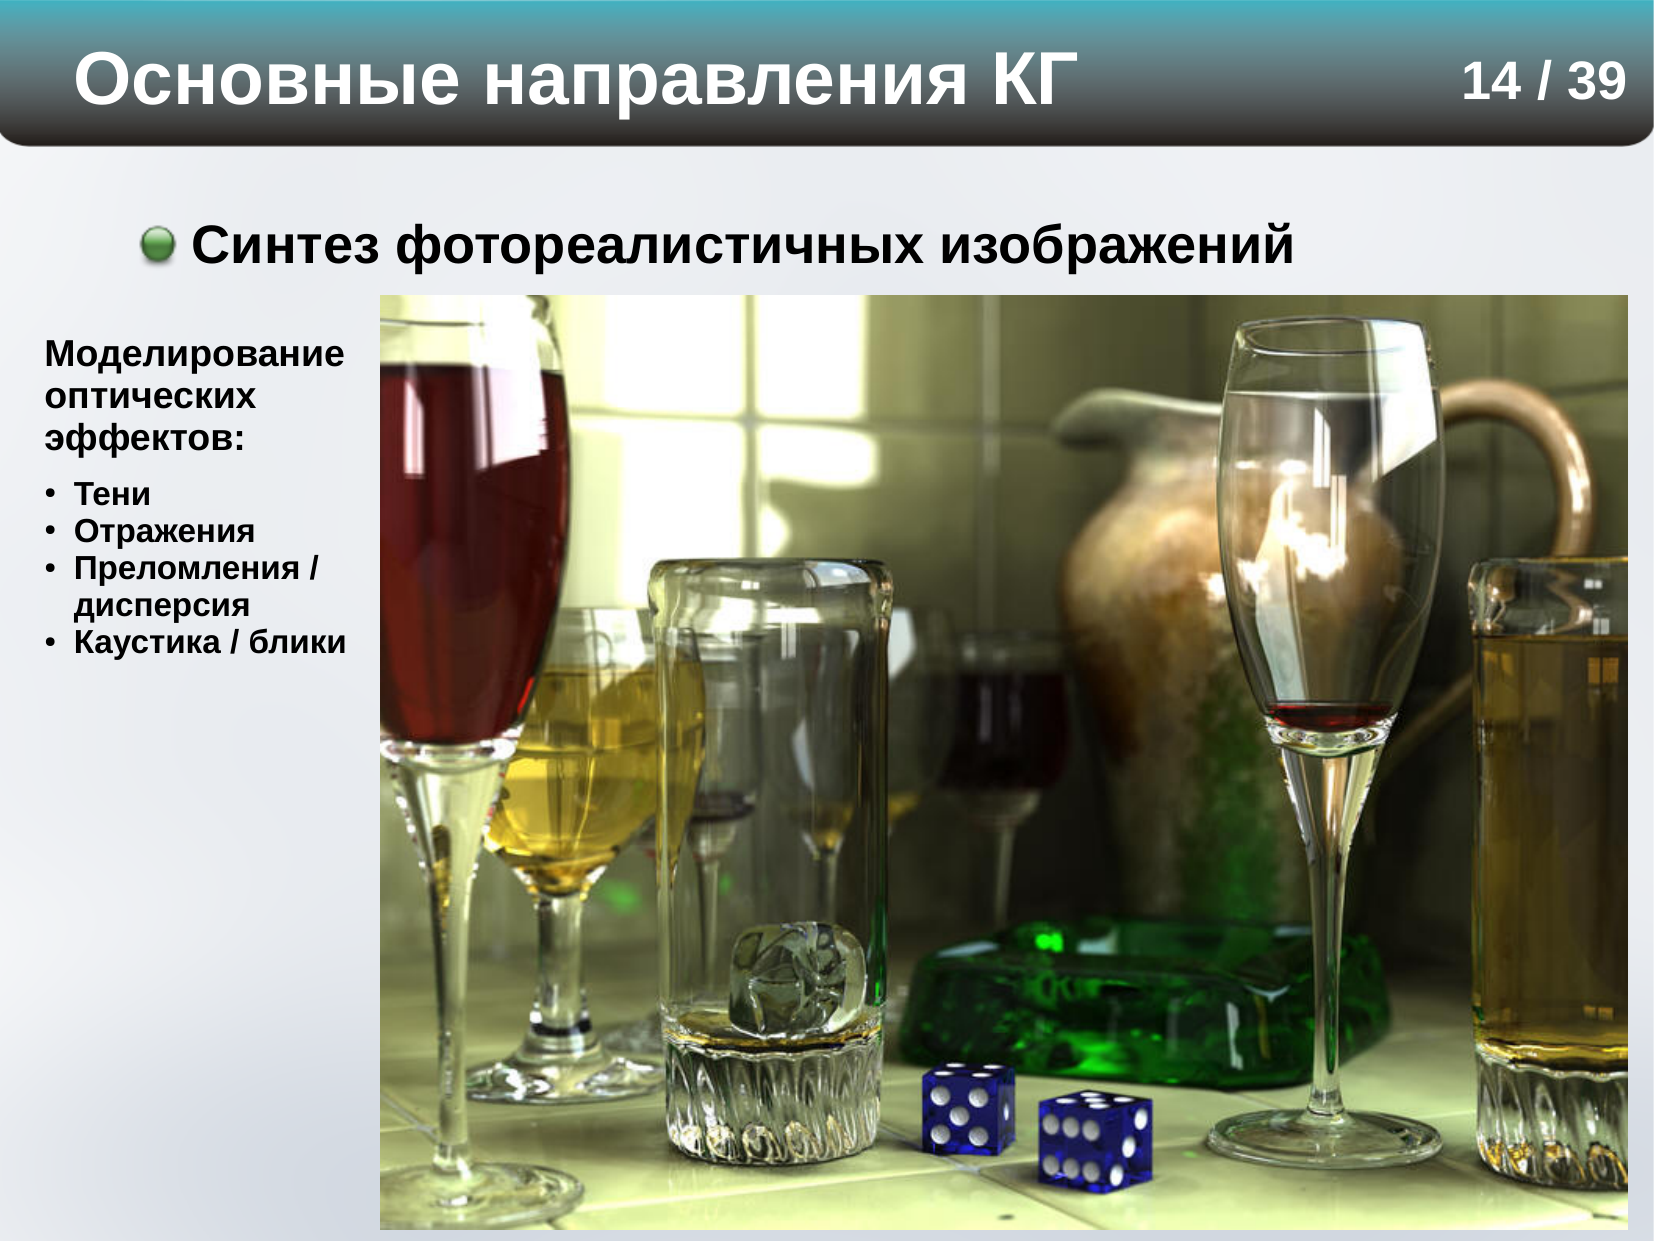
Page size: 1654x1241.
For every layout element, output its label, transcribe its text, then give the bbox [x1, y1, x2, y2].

text_box <номер> / 39 [1446, 42, 1654, 179]
text_box Моделирование оптических эффектов: Тени Отражения Преломления / дисперсия Каустика / блики [29, 324, 384, 669]
text_box Основные направления КГ [59, 29, 1329, 129]
picture [0, 0, 1654, 1241]
text_box Синтез фотореалистичных изображений [118, 206, 1536, 283]
